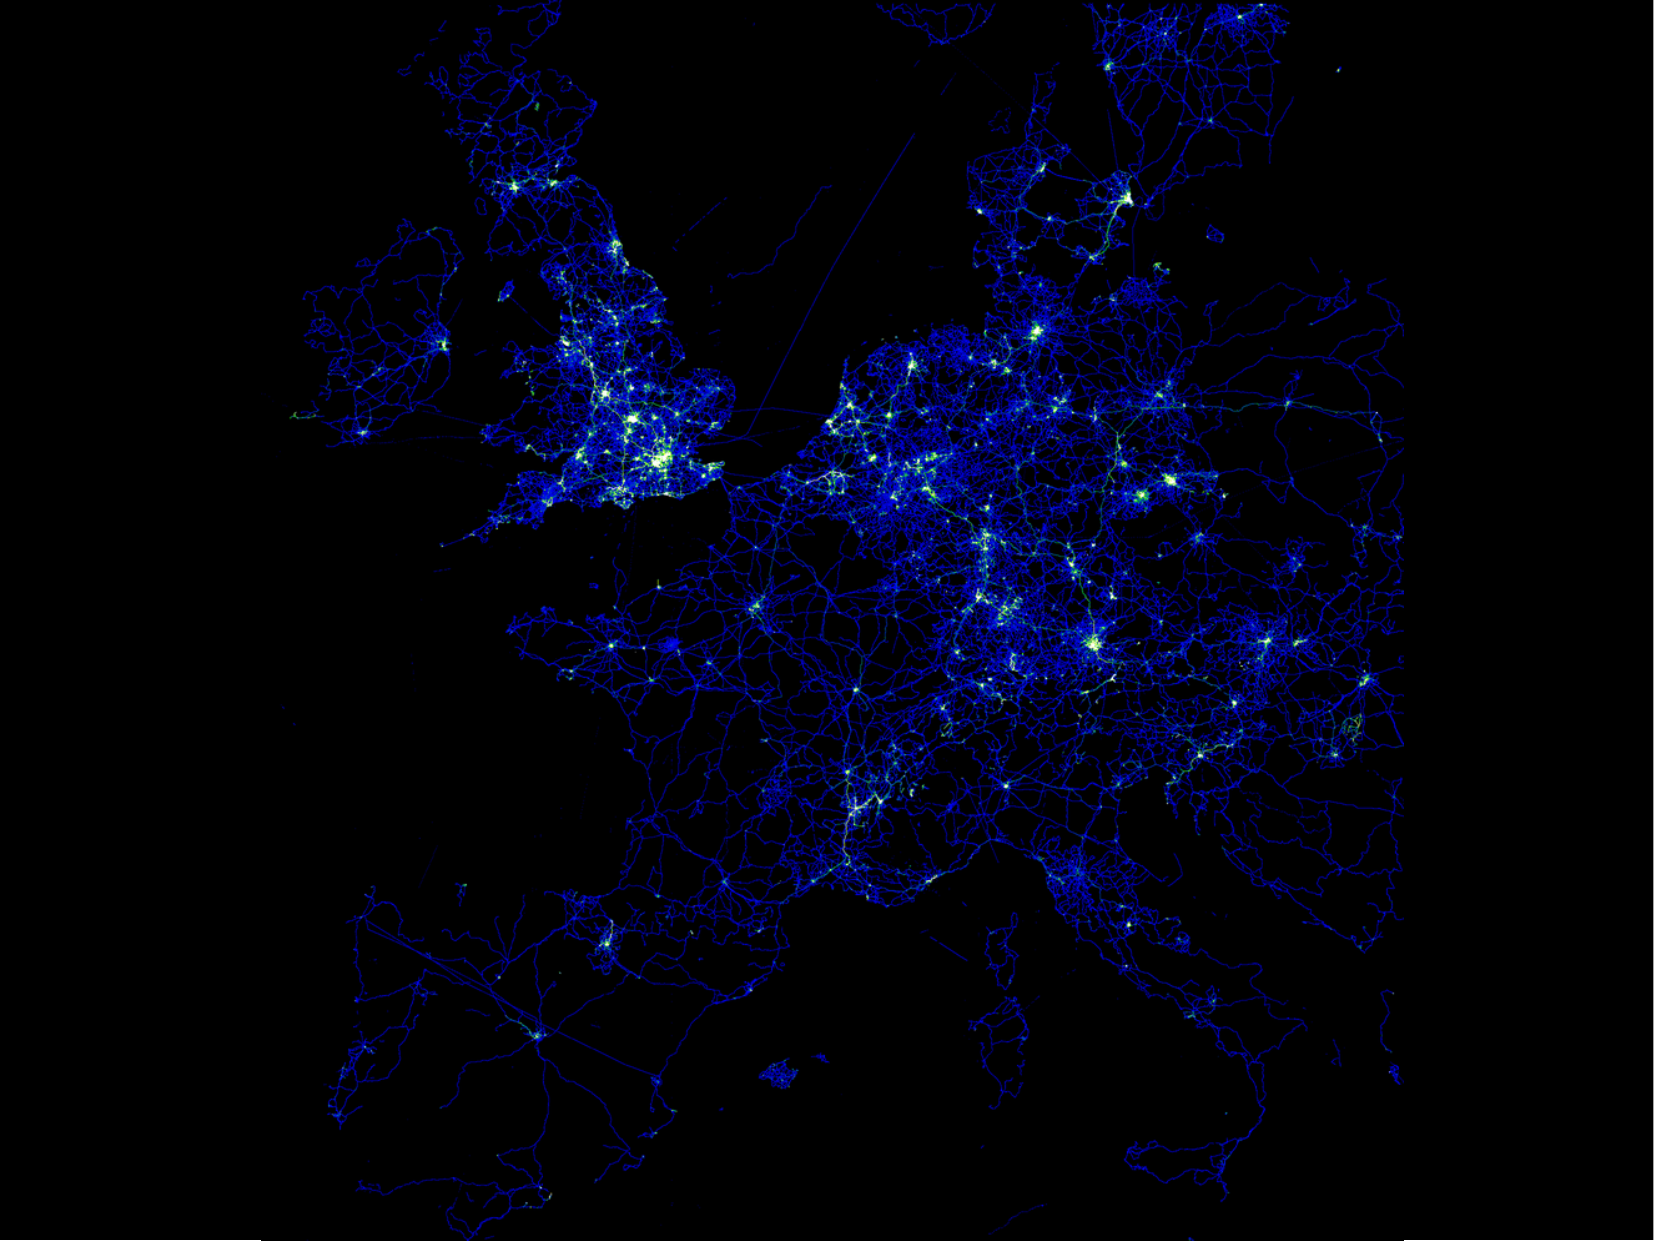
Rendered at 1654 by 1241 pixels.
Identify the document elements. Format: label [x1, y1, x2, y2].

picture [261, 0, 1404, 1241]
